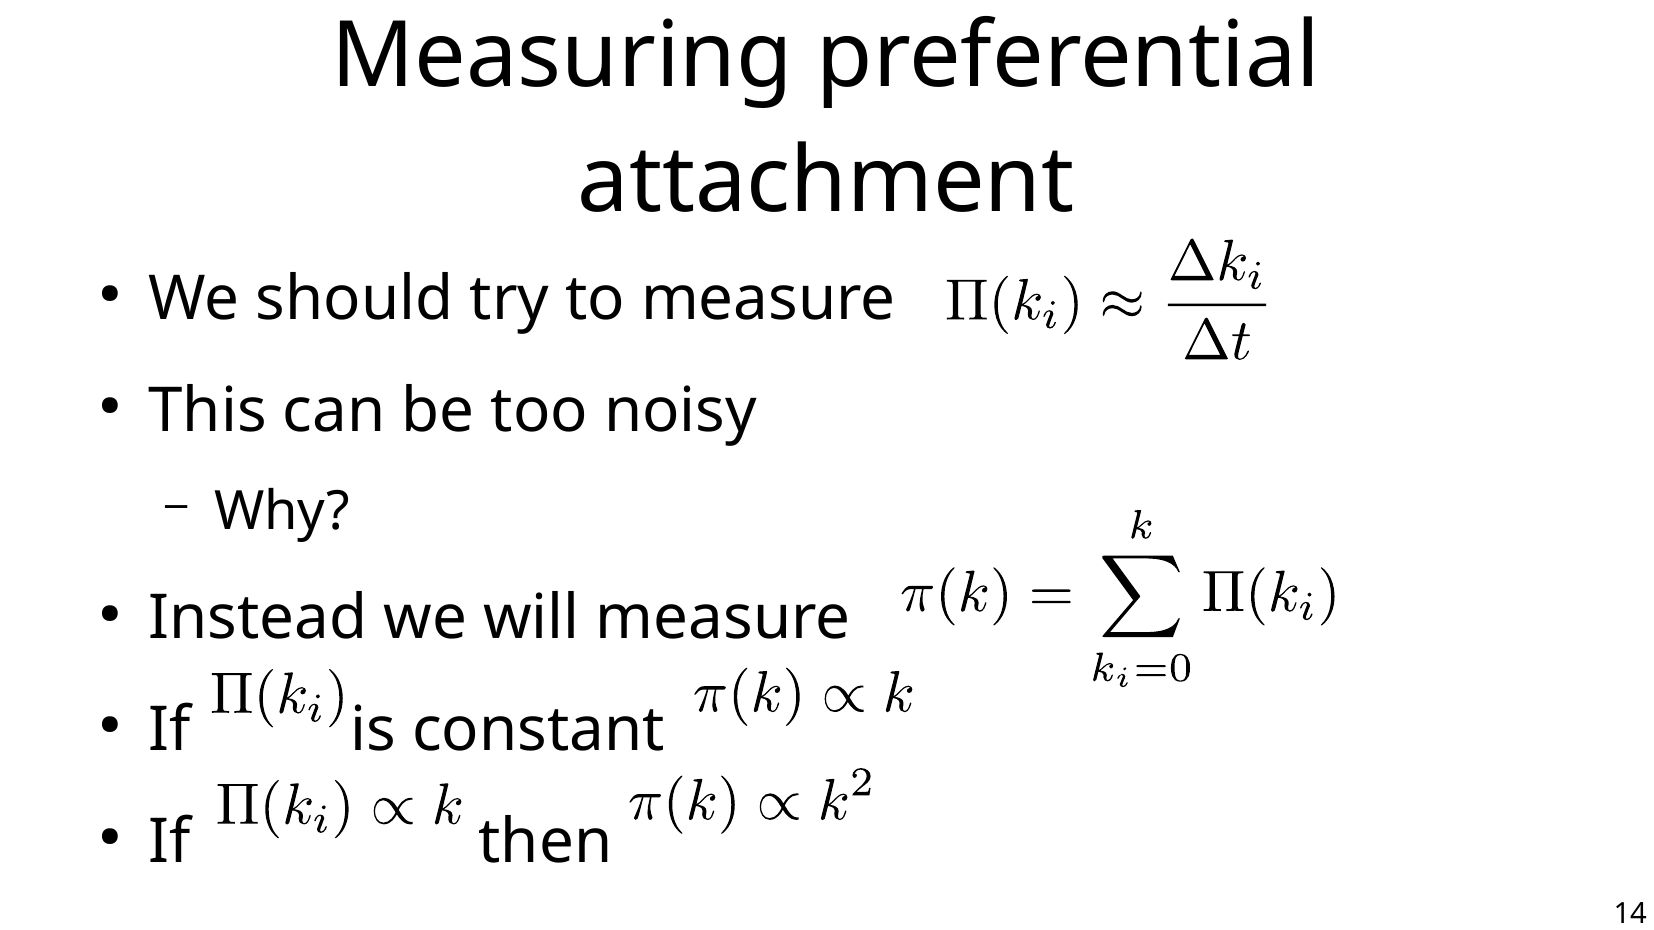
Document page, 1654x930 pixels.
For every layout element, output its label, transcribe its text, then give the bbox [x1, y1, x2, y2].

list We should try to measure This can be too noisy Why? Instead we will measure If is constant If then [82, 252, 1571, 886]
text_box [945, 238, 1267, 360]
text_box [210, 669, 349, 728]
title Measuring preferential attachment [82, 1, 1571, 225]
text_box [692, 510, 1341, 726]
text_box [627, 768, 874, 834]
text_box [215, 780, 464, 839]
